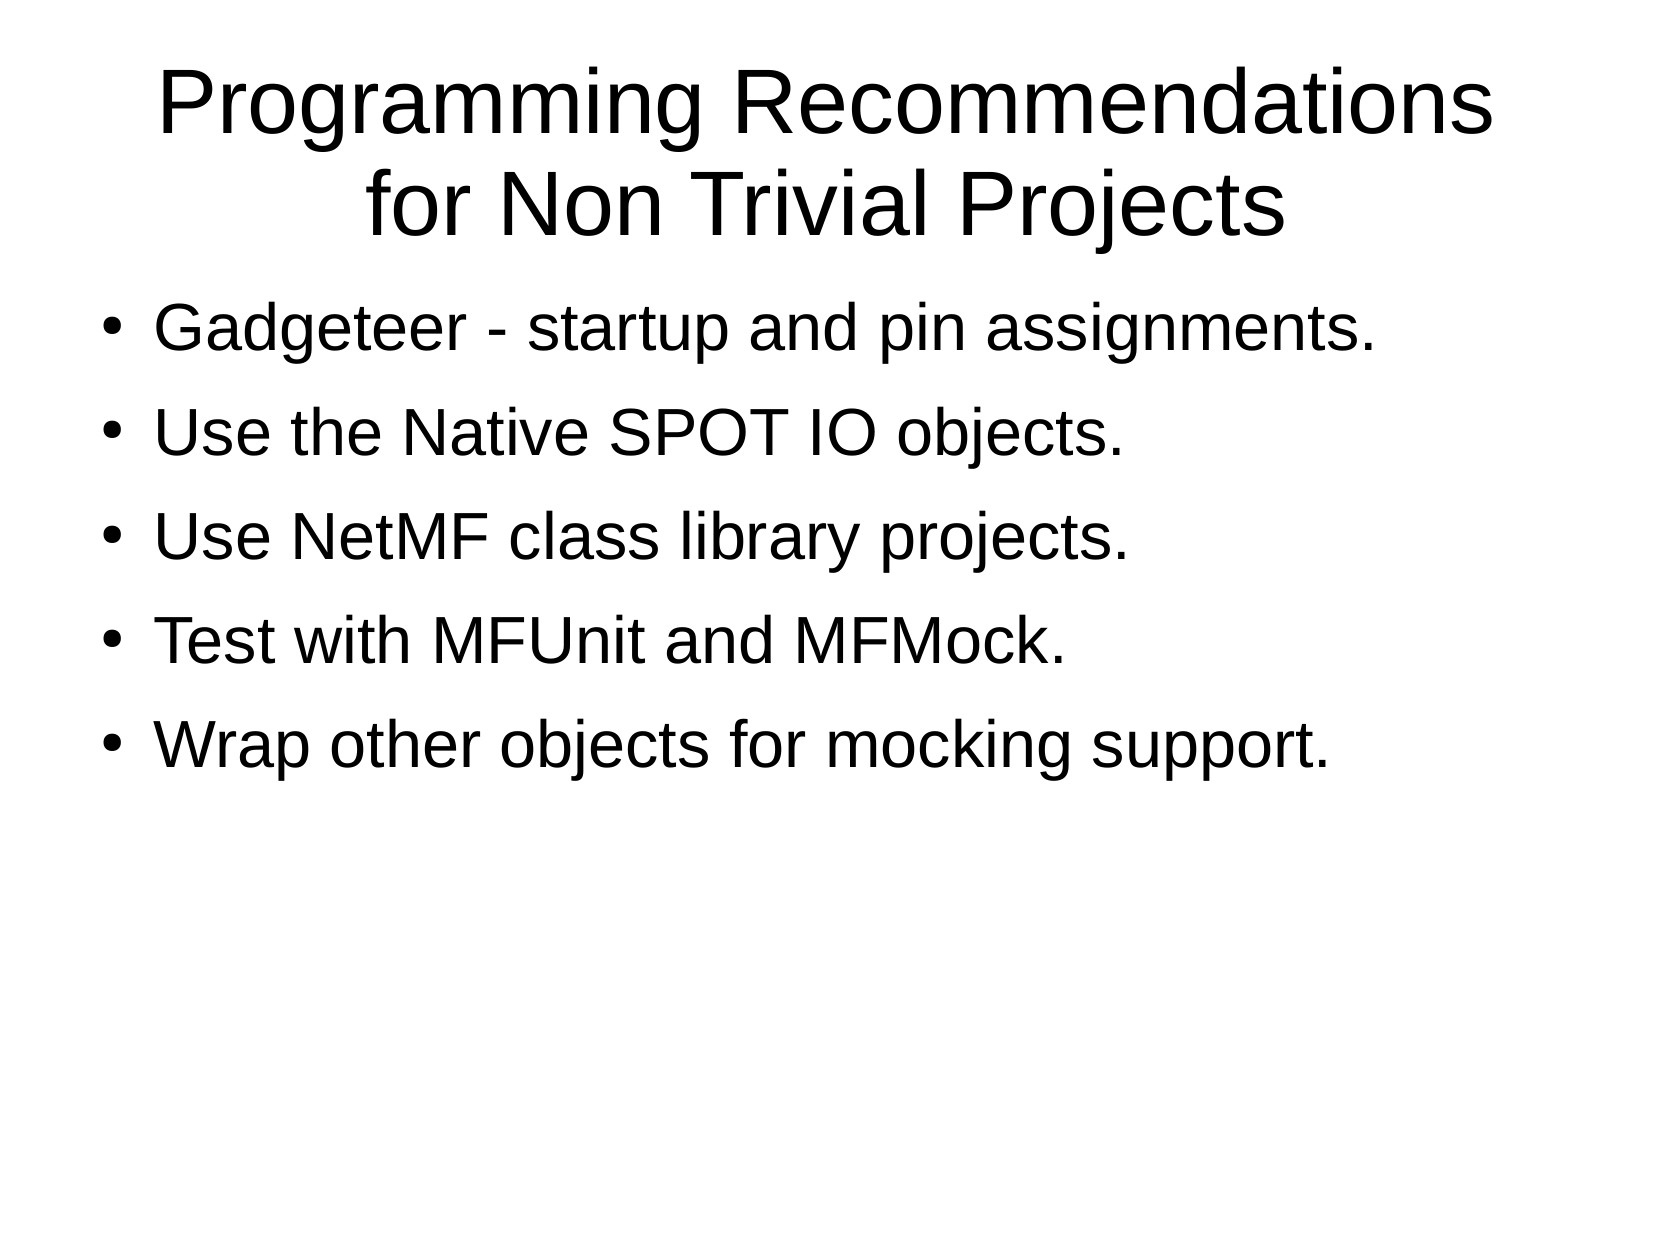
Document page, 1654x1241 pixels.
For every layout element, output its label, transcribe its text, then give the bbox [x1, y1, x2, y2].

list Gadgeteer - startup and pin assignments. Use the Native SPOT IO objects. Use NetMF class library projects. Test with MFUnit and MFMock. Wrap other objects for mocking support. [82, 290, 1571, 1010]
title Programming Recommendations for Non Trivial Projects [82, 49, 1571, 257]
